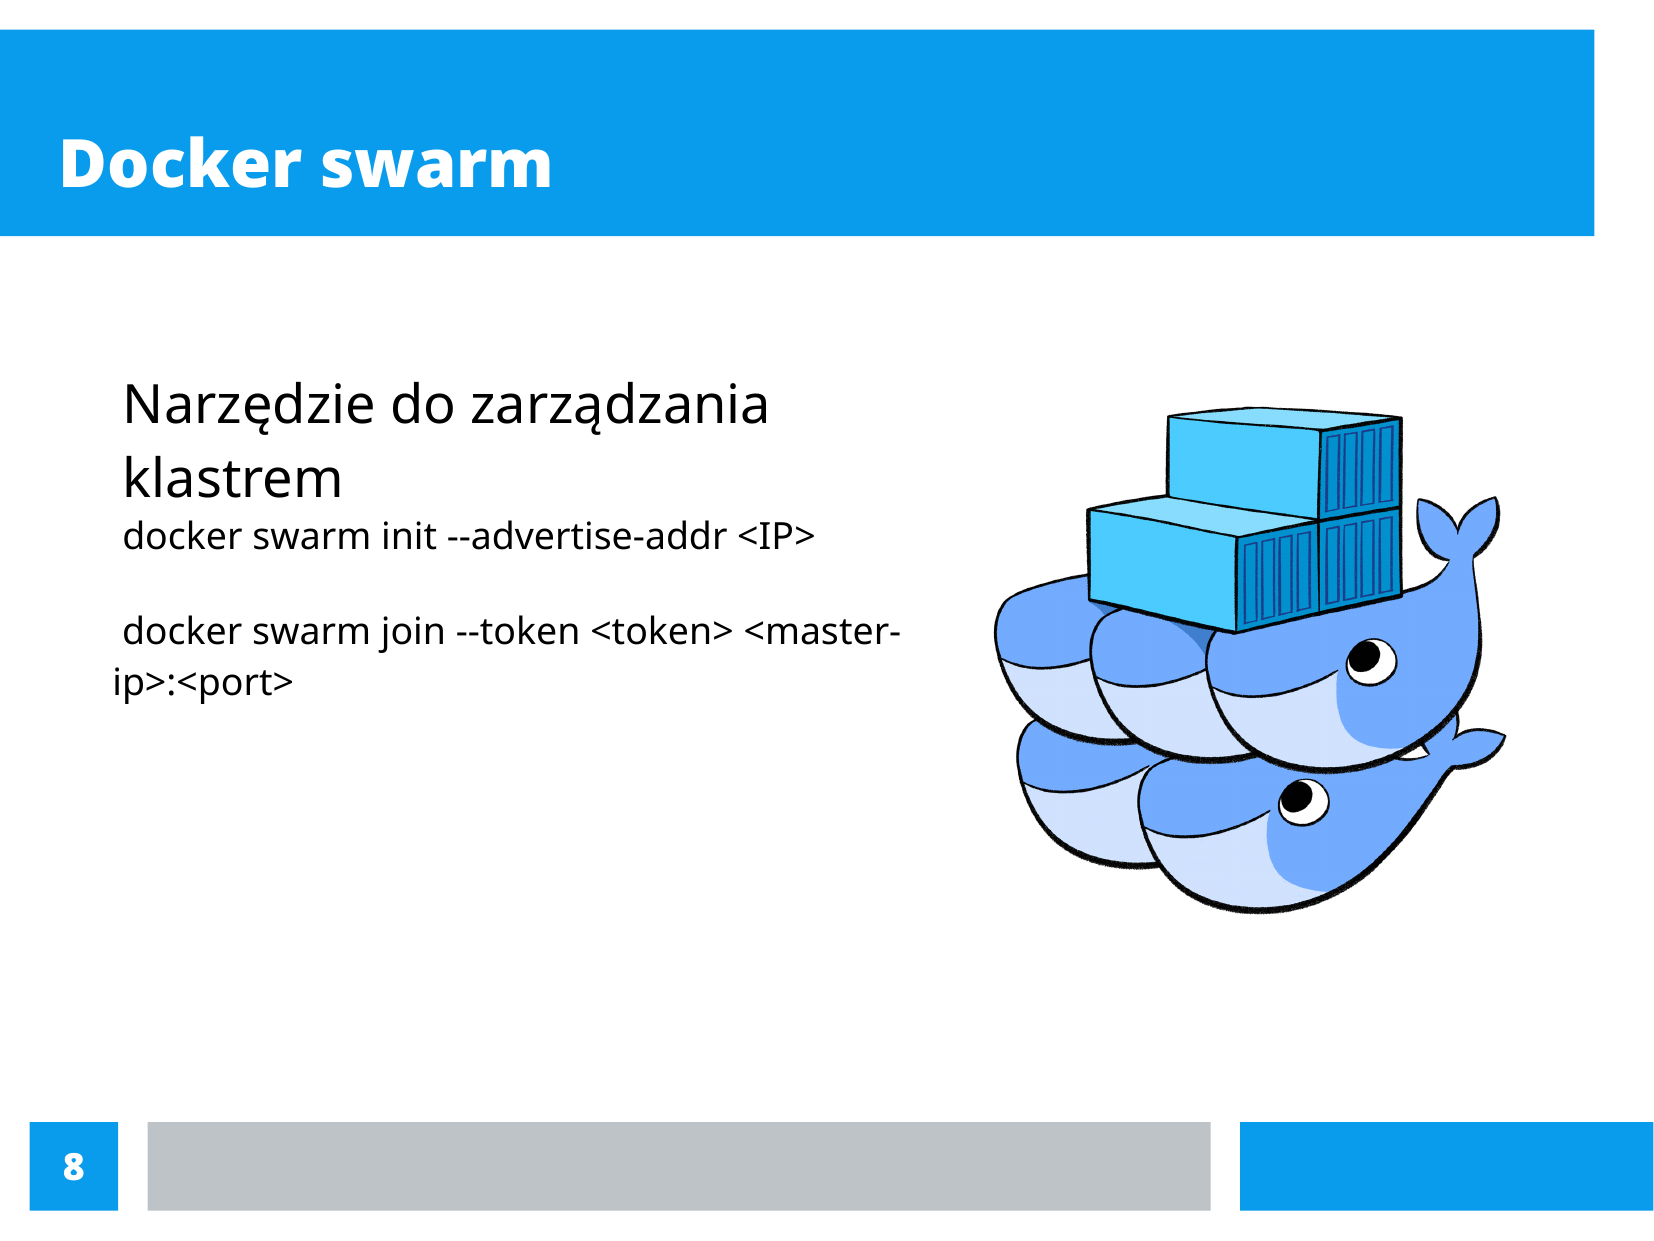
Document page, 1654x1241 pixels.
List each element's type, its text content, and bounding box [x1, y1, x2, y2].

text_box Narzędzie do zarządzania klastrem [108, 357, 972, 452]
title Docker swarm [59, 59, 1595, 207]
text_box docker swarm init --advertise-addr <IP> [107, 502, 877, 564]
picture [922, 312, 1592, 972]
text_box docker swarm join --token <token> <master-ip>:<port> [97, 597, 986, 659]
